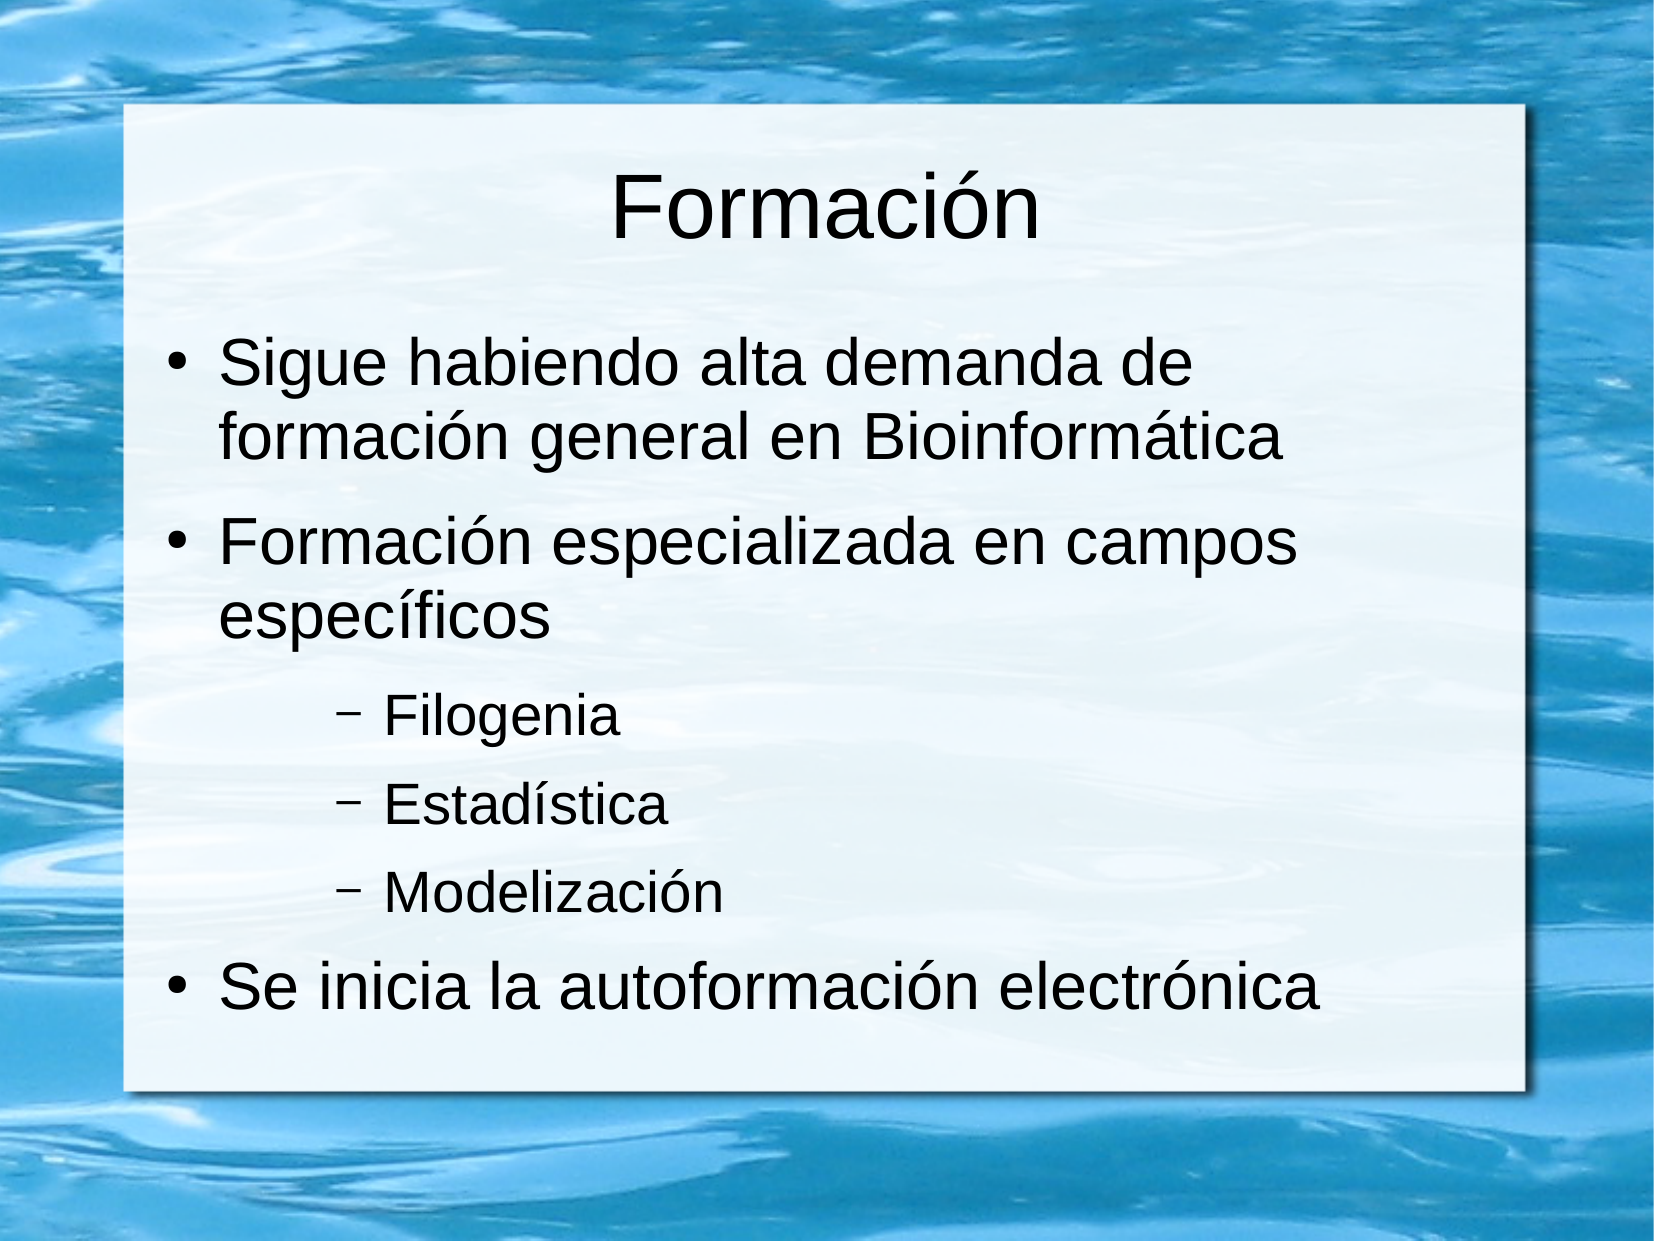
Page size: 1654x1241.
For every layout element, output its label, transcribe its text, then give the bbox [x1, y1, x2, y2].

title Formación [147, 118, 1506, 296]
picture [0, 0, 1654, 1241]
list Sigue habiendo alta demanda de formación general en Bioinformática Formación especializada en campos específicos Filogenia Estadística Modelización Se inicia la autoformación electrónica [147, 324, 1506, 1129]
